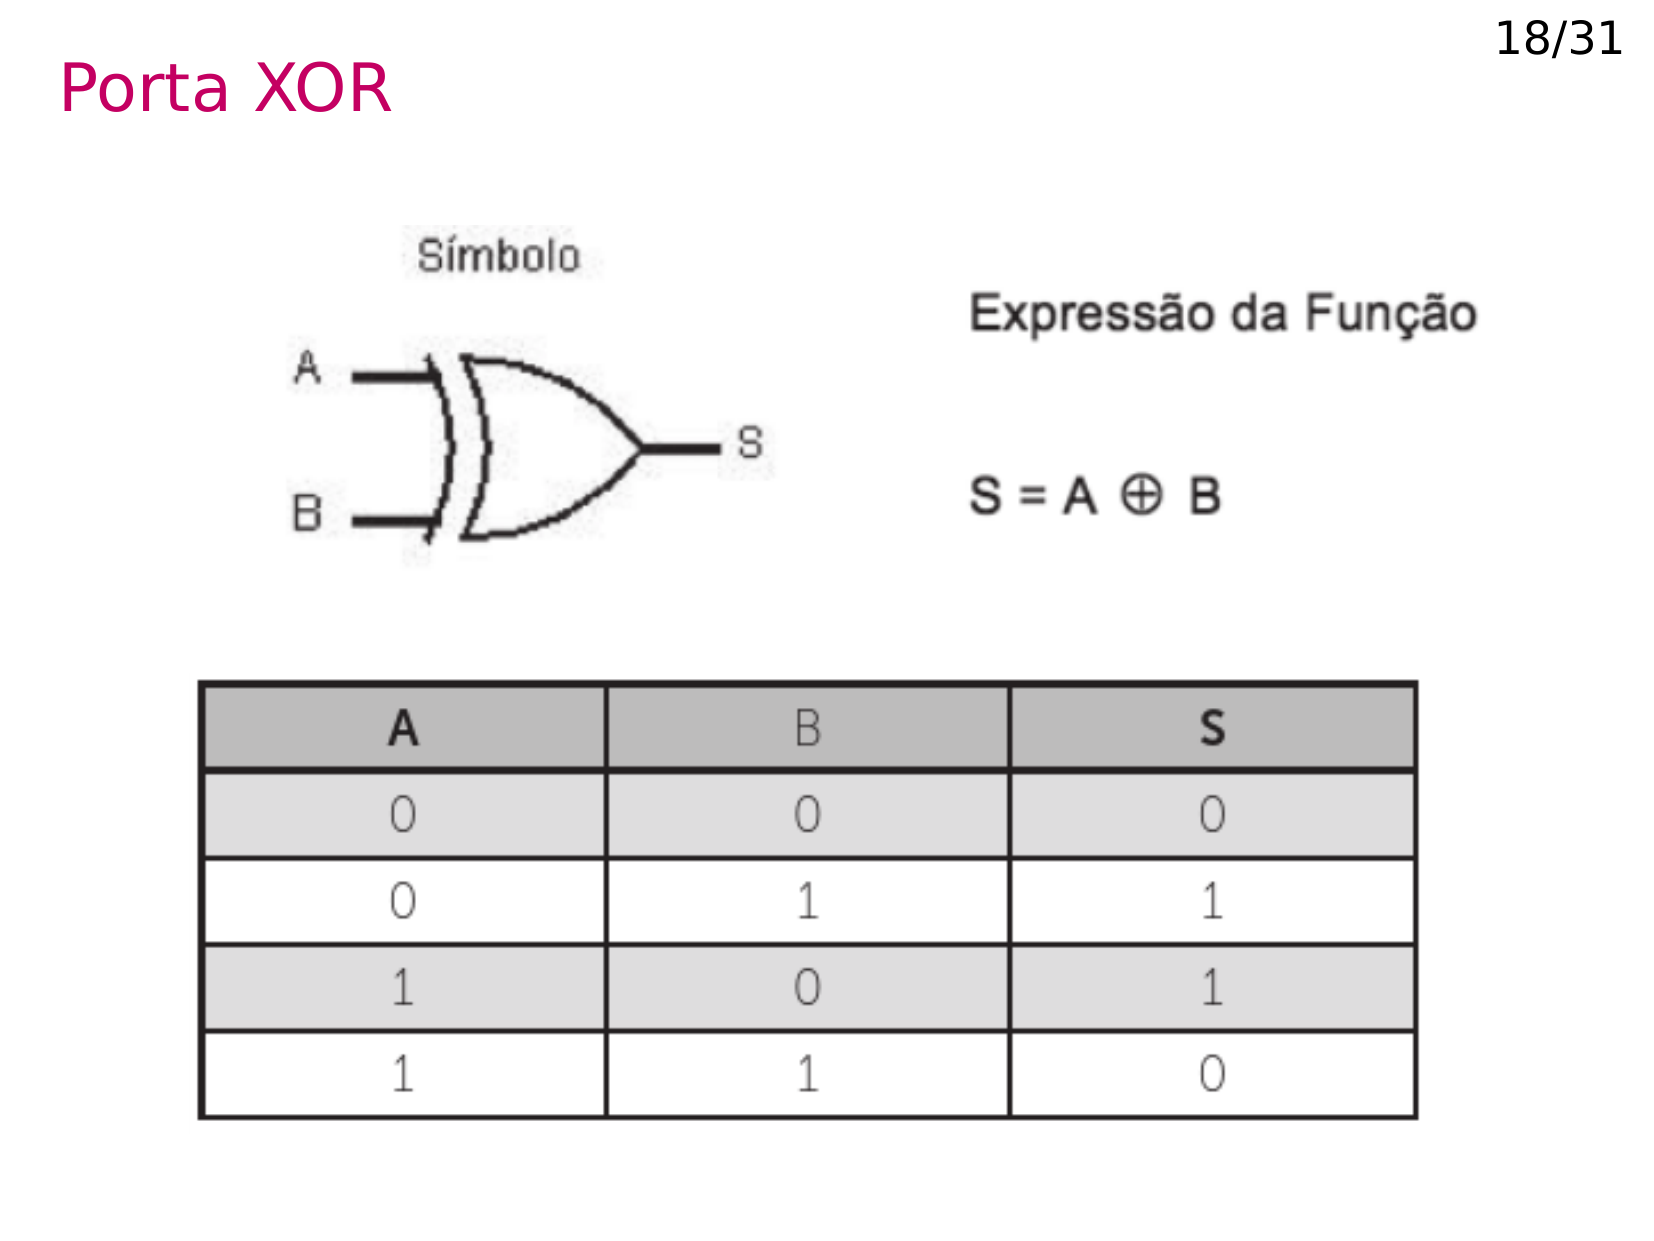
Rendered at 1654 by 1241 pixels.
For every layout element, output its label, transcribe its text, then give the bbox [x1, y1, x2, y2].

picture [188, 673, 1435, 1134]
title Porta XOR [59, 29, 1625, 148]
picture [262, 225, 1501, 591]
